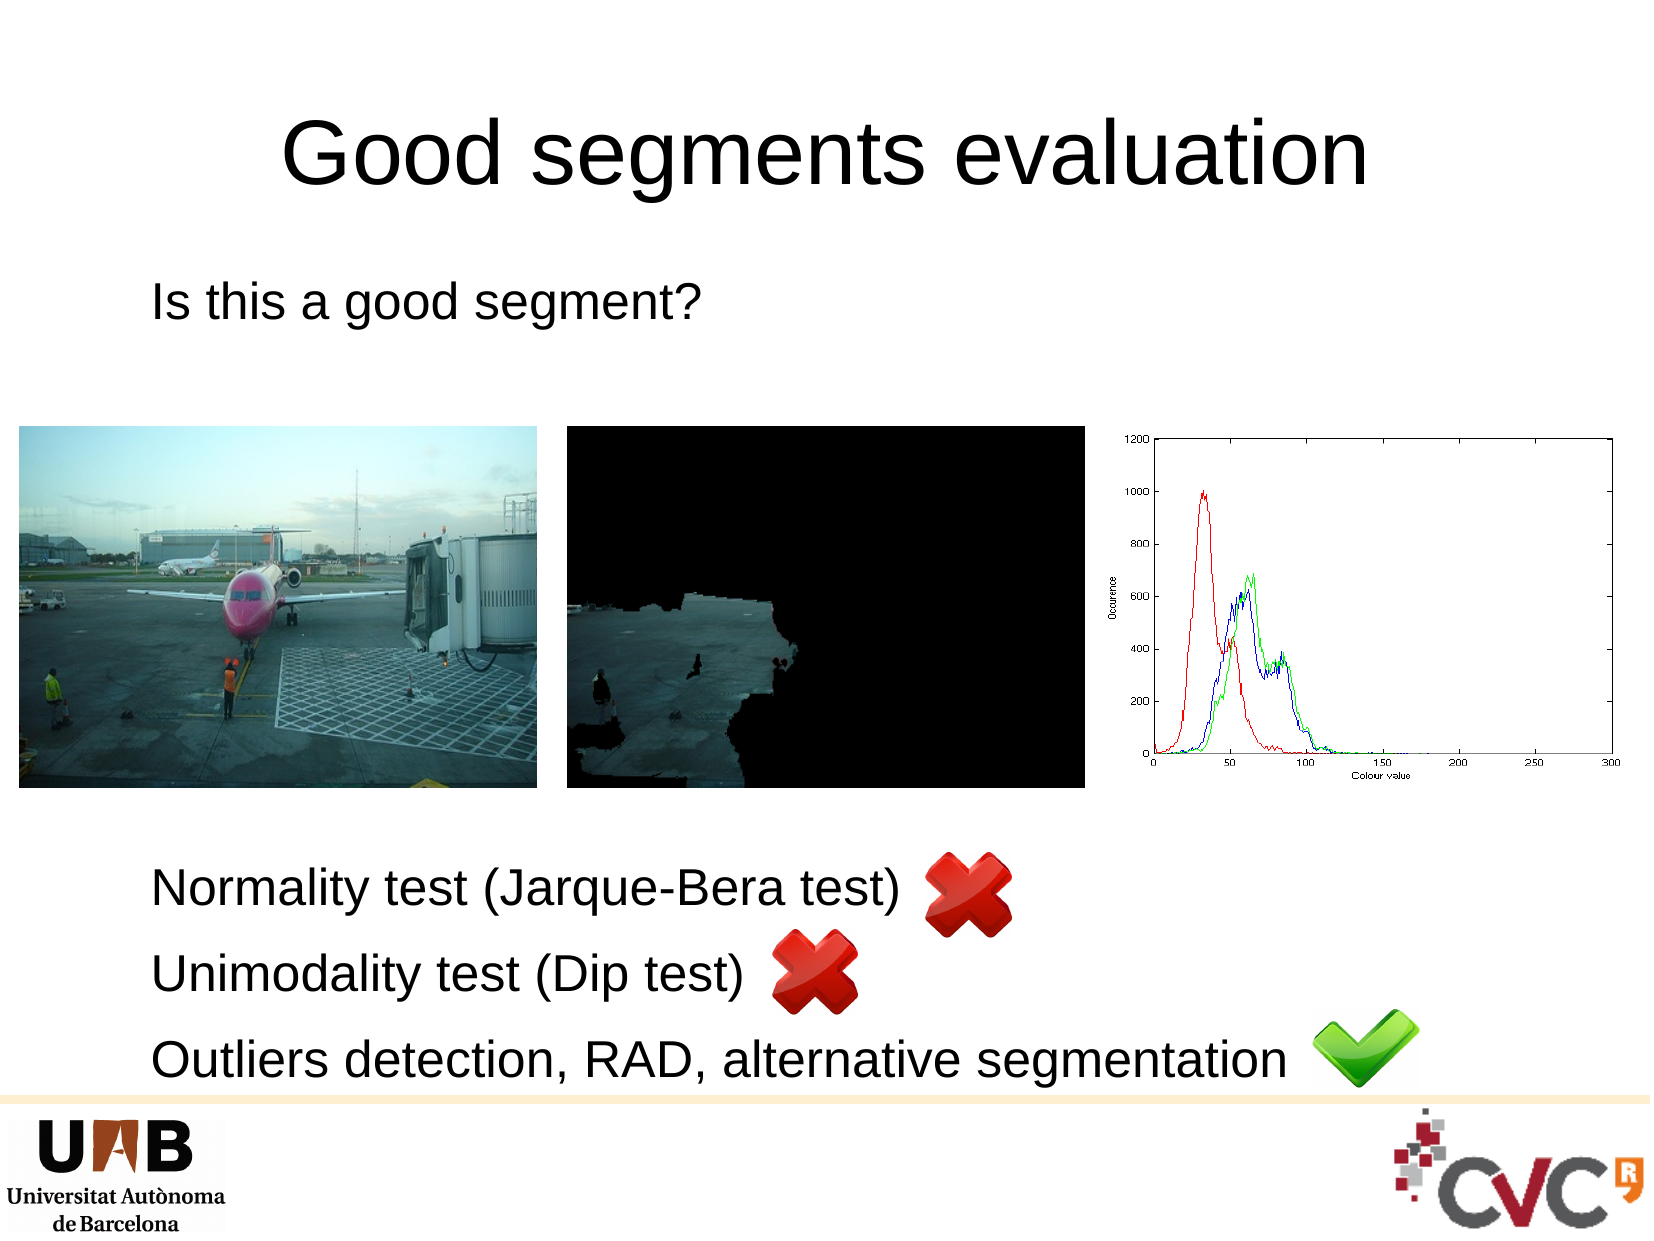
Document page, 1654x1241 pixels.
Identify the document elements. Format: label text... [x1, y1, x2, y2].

title Good segments evaluation [82, 56, 1571, 250]
picture [19, 426, 537, 788]
picture [1393, 1107, 1650, 1235]
picture [7, 1119, 226, 1232]
list Is this a good segment? Normality test (Jarque-Bera test) Unimodality test (Dip test) Outliers detection, RAD, alternative segmentation [82, 272, 1571, 1091]
picture [567, 426, 1085, 788]
picture [772, 929, 858, 1015]
picture [1107, 432, 1625, 788]
picture [925, 852, 1012, 938]
picture [1312, 1009, 1420, 1088]
